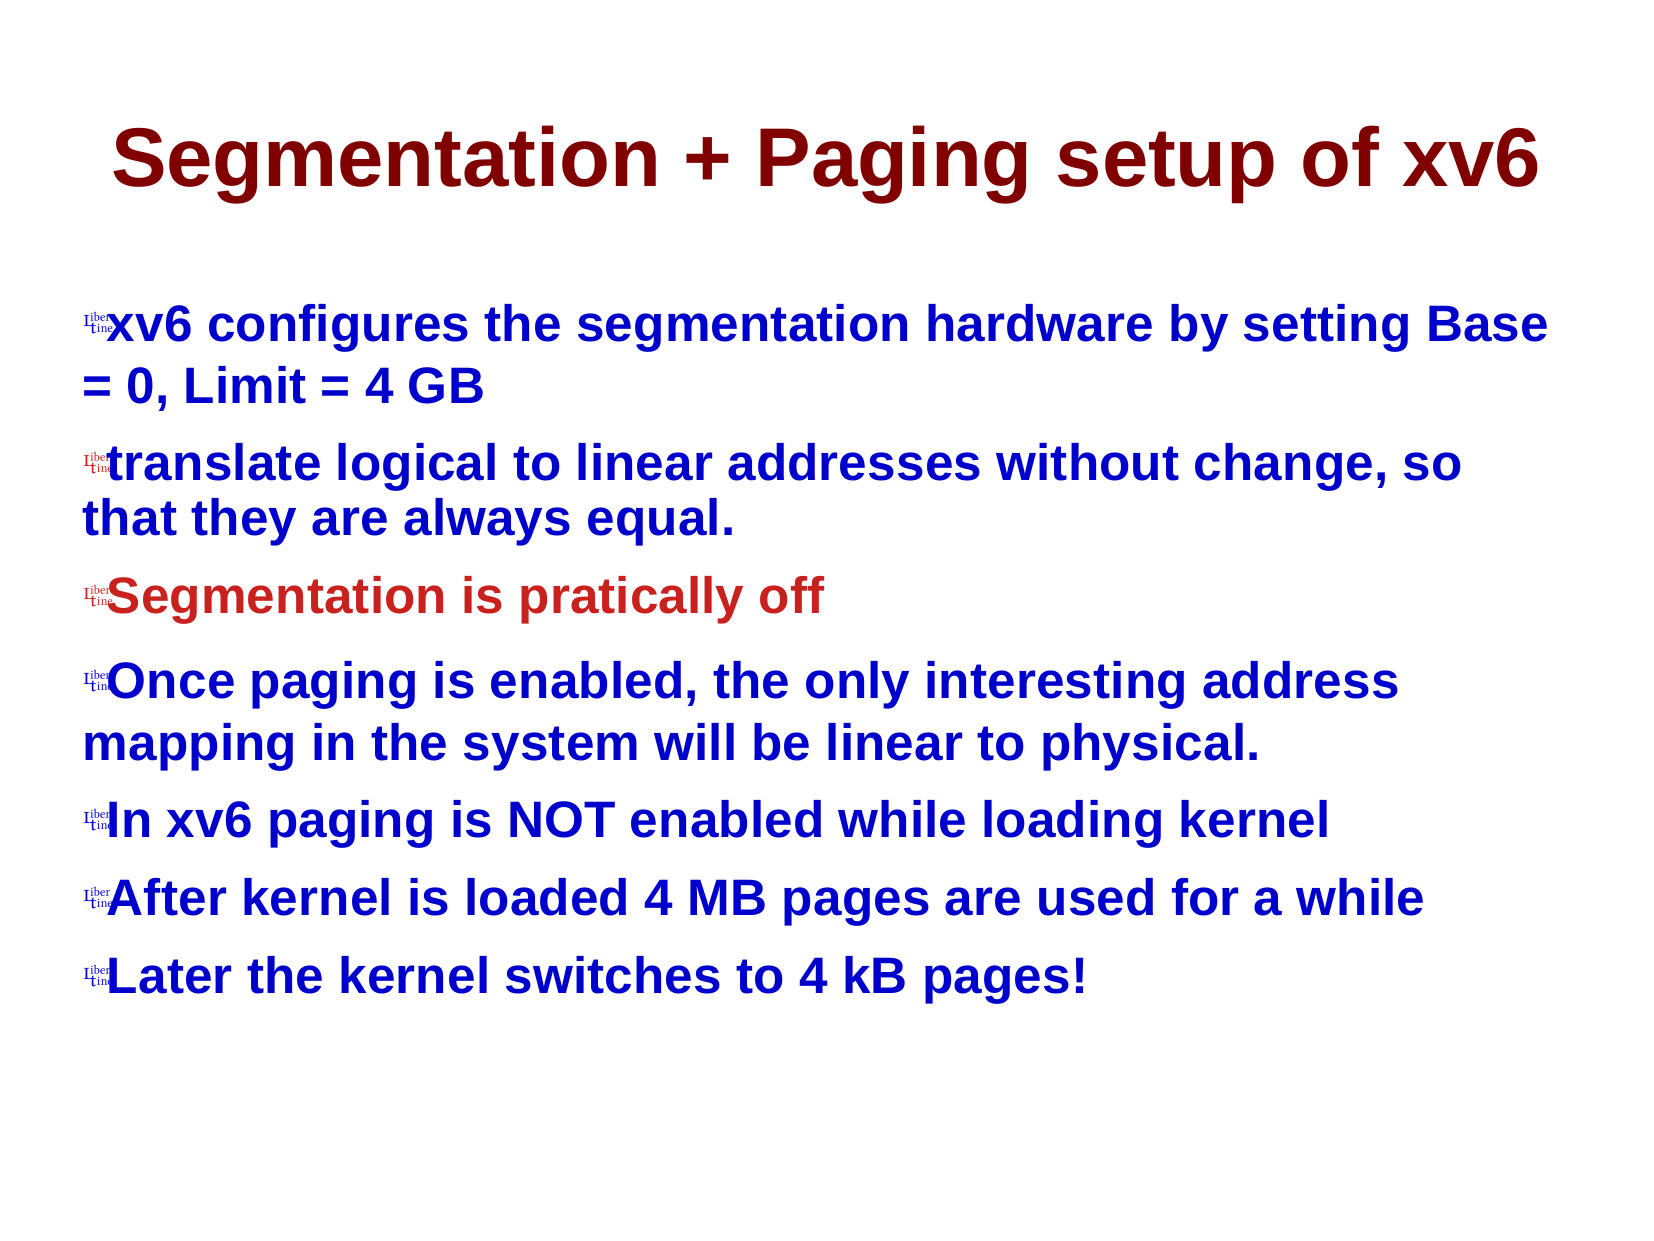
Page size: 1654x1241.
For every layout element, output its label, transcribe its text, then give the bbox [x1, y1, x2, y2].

list xv6 configures the segmentation hardware by setting Base = 0, Limit = 4 GB translate logical to linear addresses without change, so that they are always equal. Segmentation is pratically off Once paging is enabled, the only interesting address mapping in the system will be linear to physical. In xv6 paging is NOT enabled while loading kernel After kernel is loaded 4 MB pages are used for a while Later the kernel switches to 4 kB pages! [82, 290, 1571, 1010]
title Segmentation + Paging setup of xv6 [82, 49, 1571, 257]
